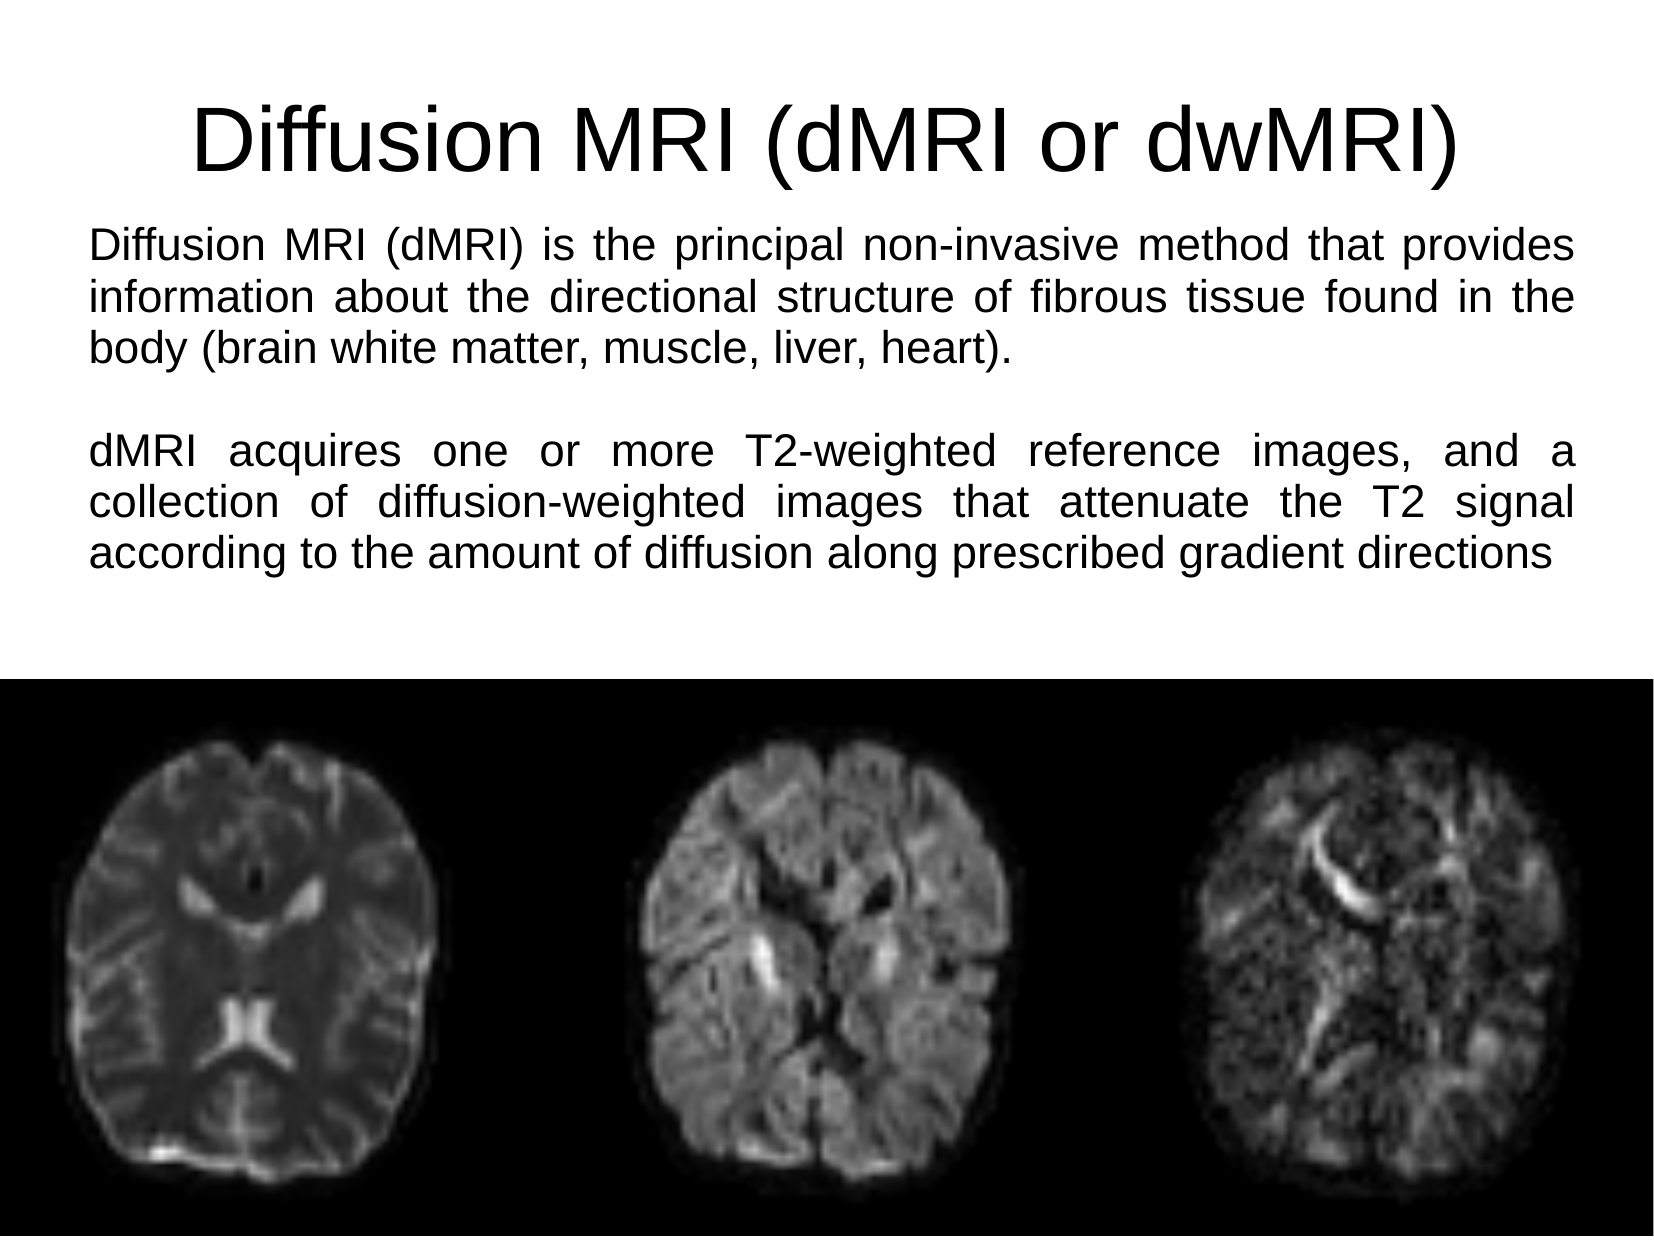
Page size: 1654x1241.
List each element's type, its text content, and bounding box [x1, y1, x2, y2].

title Diffusion MRI (dMRI or dwMRI) [82, 29, 1571, 250]
subtitle Diffusion MRI (dMRI) is the principal non-invasive method that provides information about the directional structure of fibrous tissue found in the body (brain white matter, muscle, liver, heart). dMRI acquires one or more T2-weighted reference images, and a collection of diffusion-weighted images that attenuate the T2 signal according to the amount of diffusion along prescribed gradient directions [88, 147, 1577, 650]
picture [0, 679, 1654, 1236]
